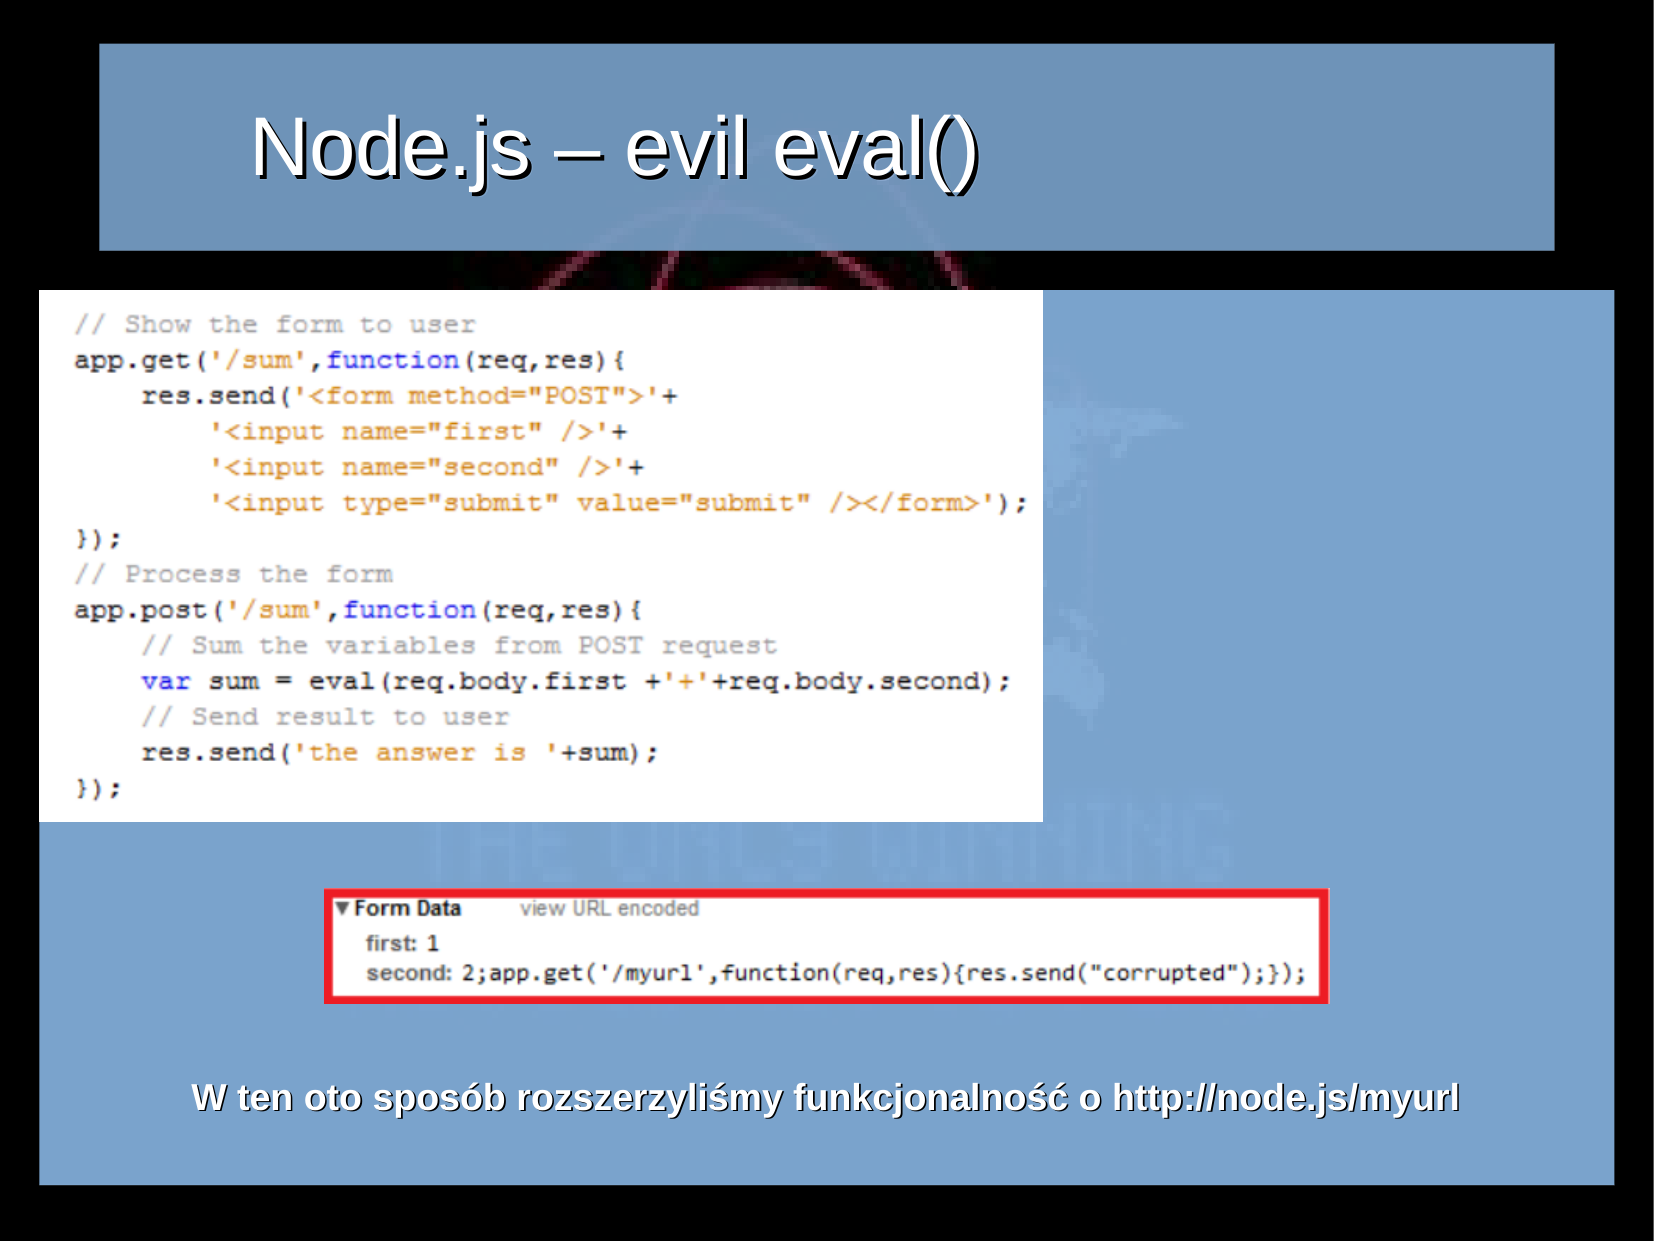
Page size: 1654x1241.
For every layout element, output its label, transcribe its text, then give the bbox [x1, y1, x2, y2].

picture [0, 0, 1654, 1241]
title Node.js – evil eval() [99, 43, 1555, 251]
text_box W ten oto sposób rozszerzyliśmy funkcjonalność o http://node.js/myurl [176, 1068, 1478, 1126]
text_box [39, 290, 1615, 1186]
